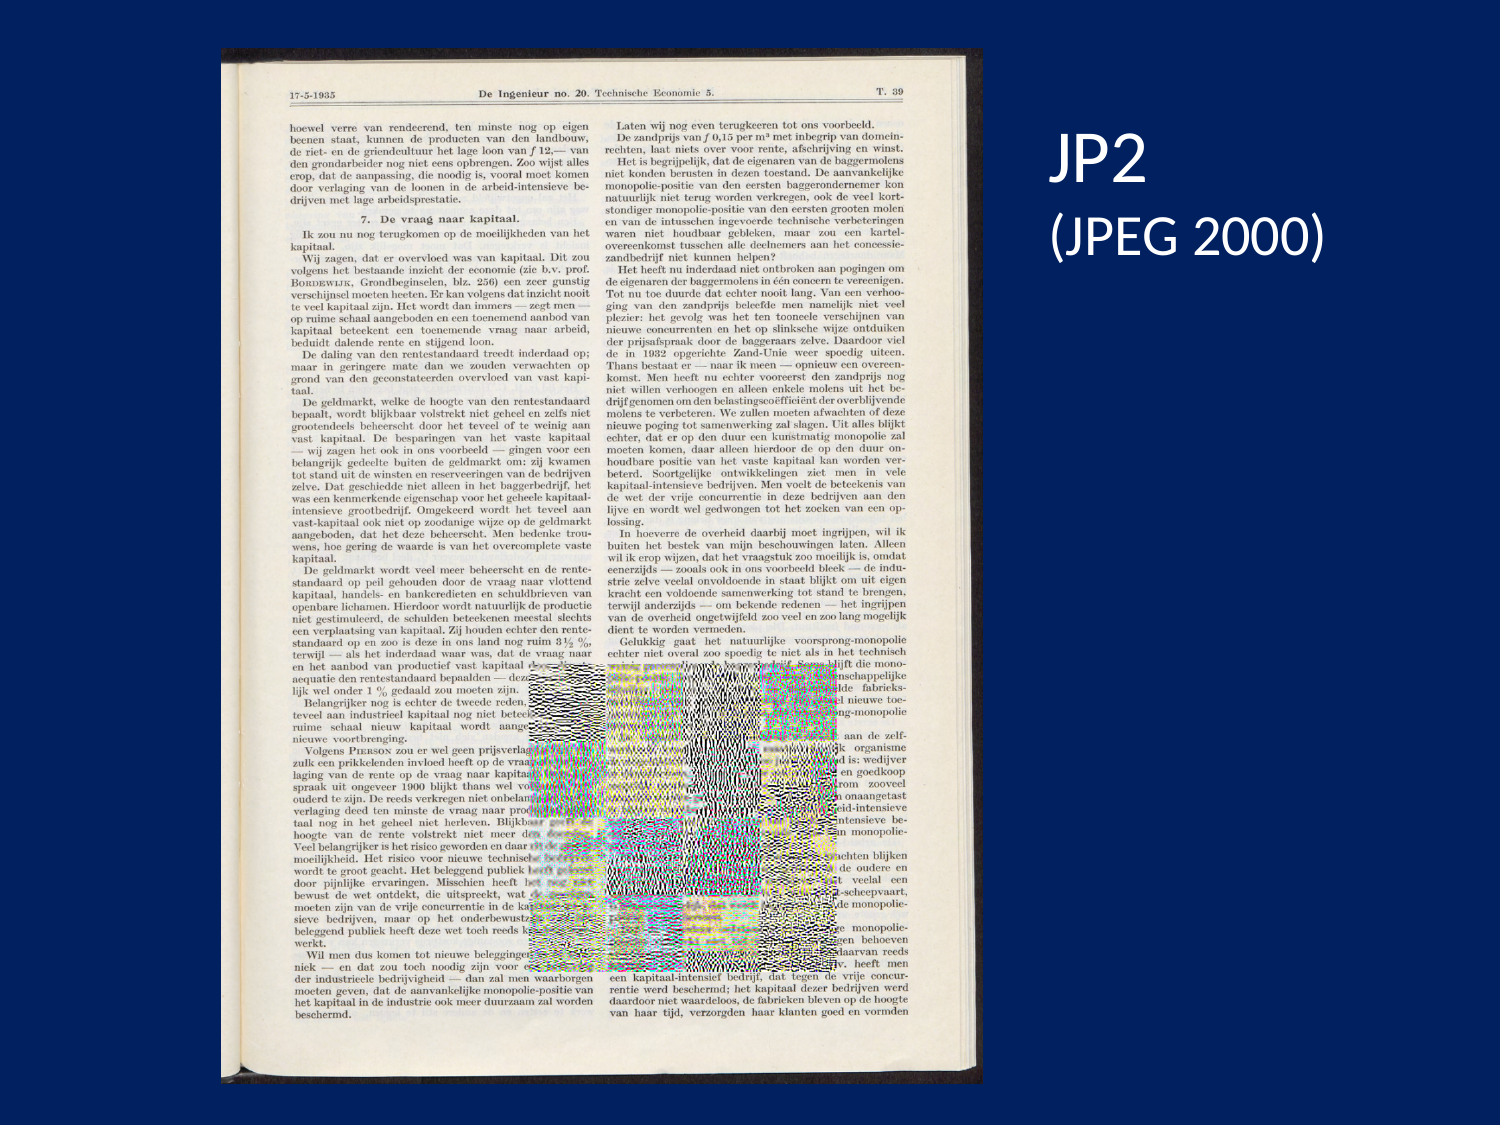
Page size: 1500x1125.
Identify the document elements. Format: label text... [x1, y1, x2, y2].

text_box JP2 (JPEG 2000) [1033, 99, 1476, 276]
picture [221, 48, 983, 1084]
